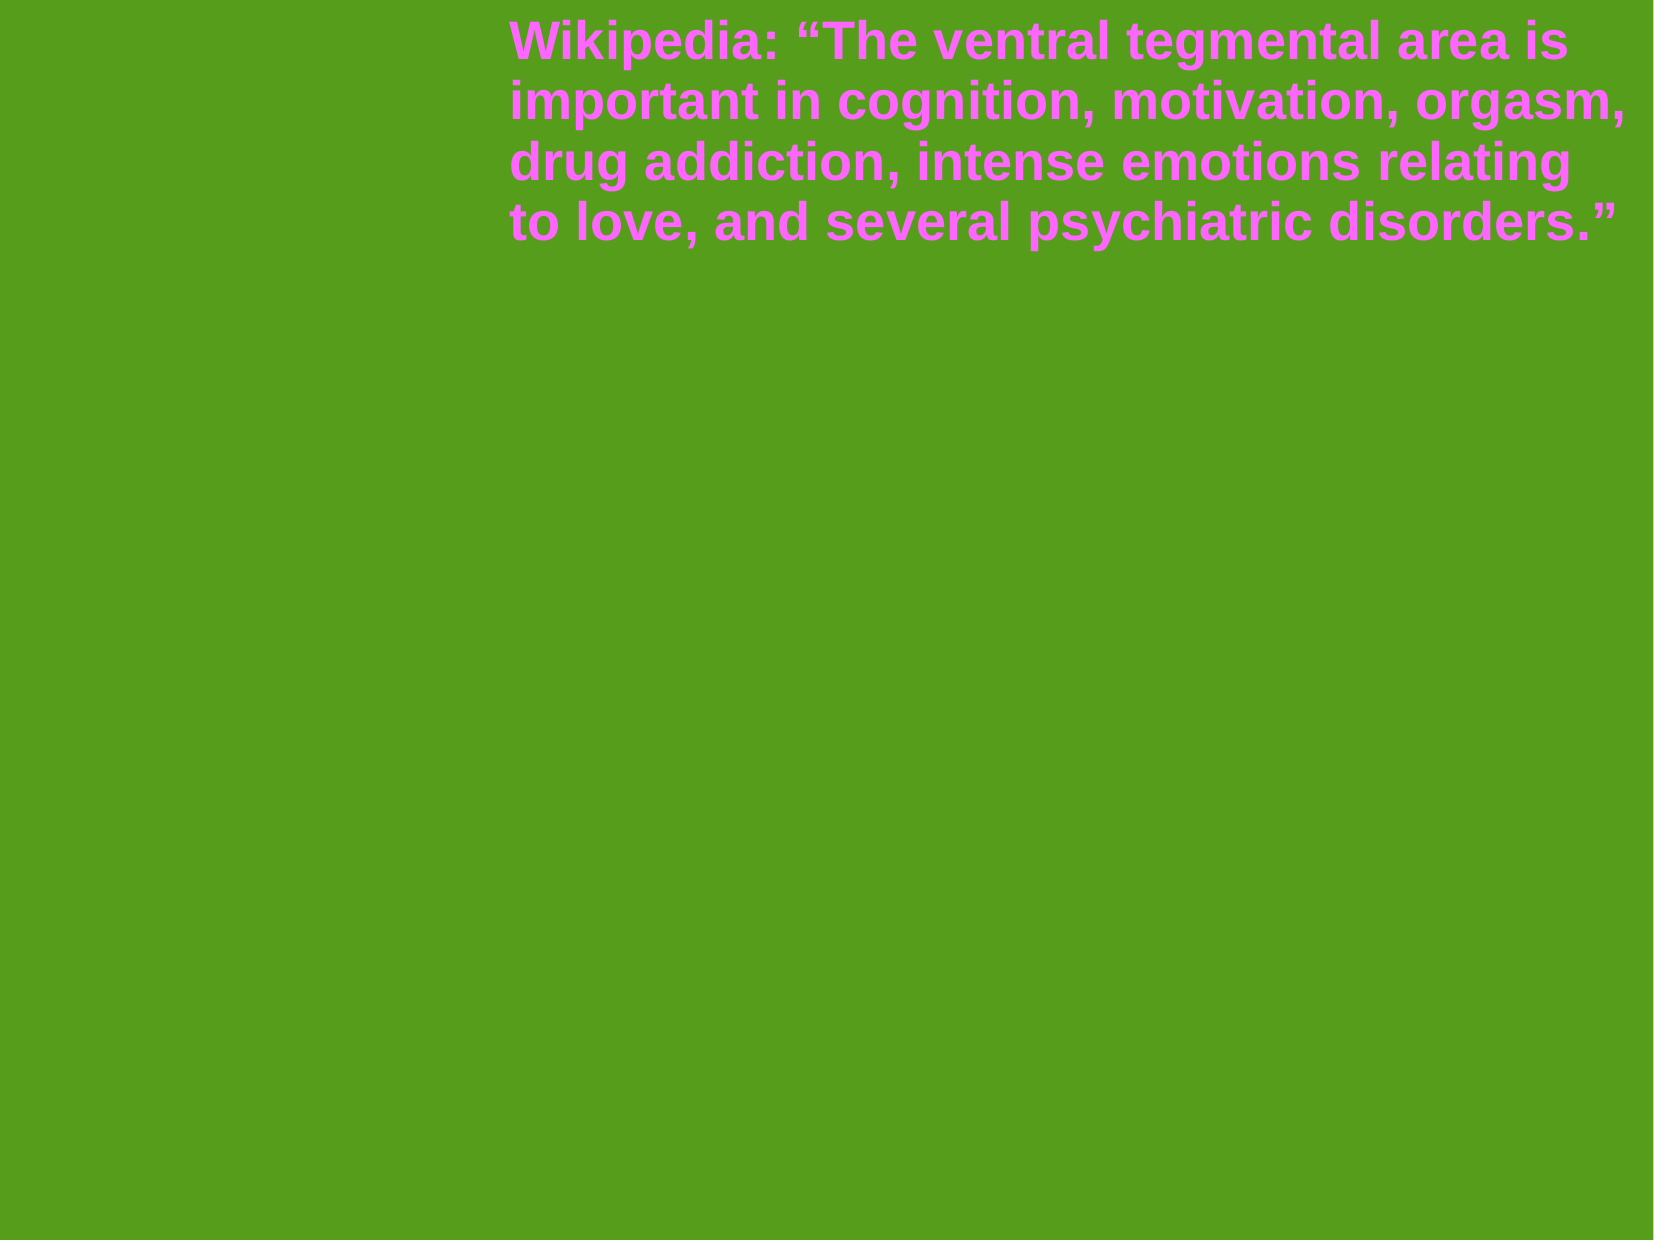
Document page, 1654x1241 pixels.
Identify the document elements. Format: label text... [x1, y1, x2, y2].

text_box Wikipedia: “The ventral tegmental area is important in cognition, motivation, orgasm, drug addiction, intense emotions relating to love, and several psychiatric disorders.” [494, 2, 1654, 261]
